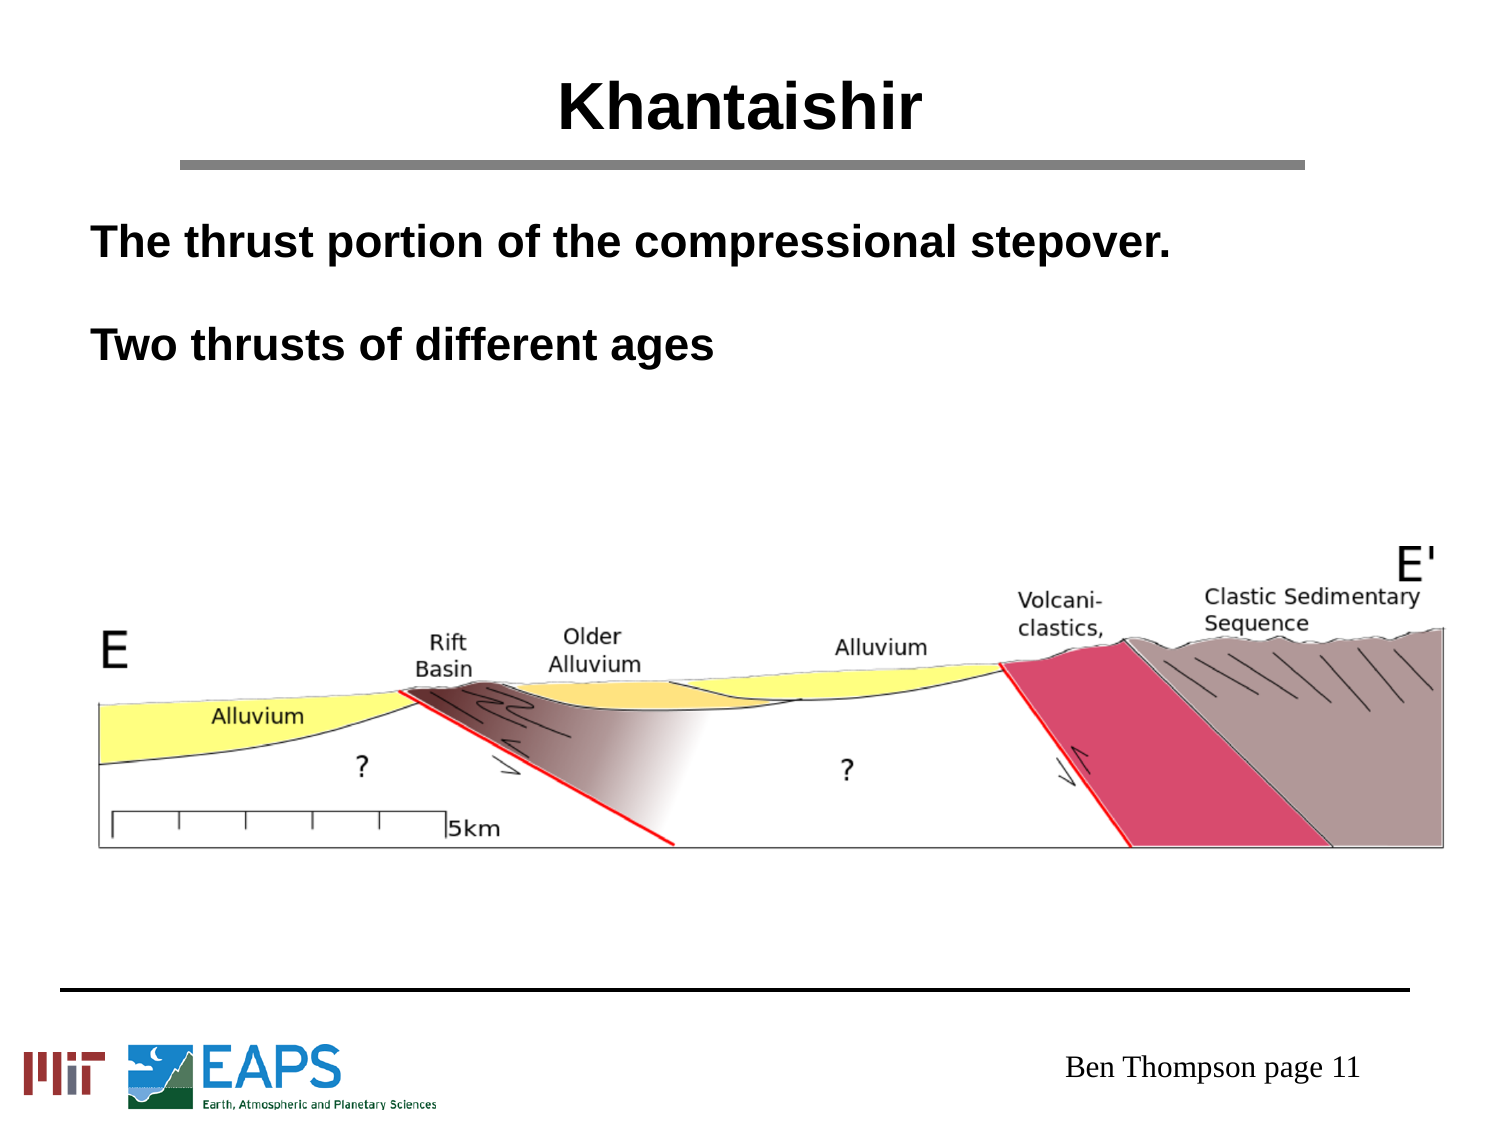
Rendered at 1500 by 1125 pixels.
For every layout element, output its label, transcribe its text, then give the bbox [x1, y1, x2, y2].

title Khantaishir [161, 49, 1321, 165]
picture [128, 1044, 436, 1110]
picture [90, 539, 1454, 856]
subtitle The thrust portion of the compressional stepover. Two thrusts of different ages [90, 216, 1450, 422]
